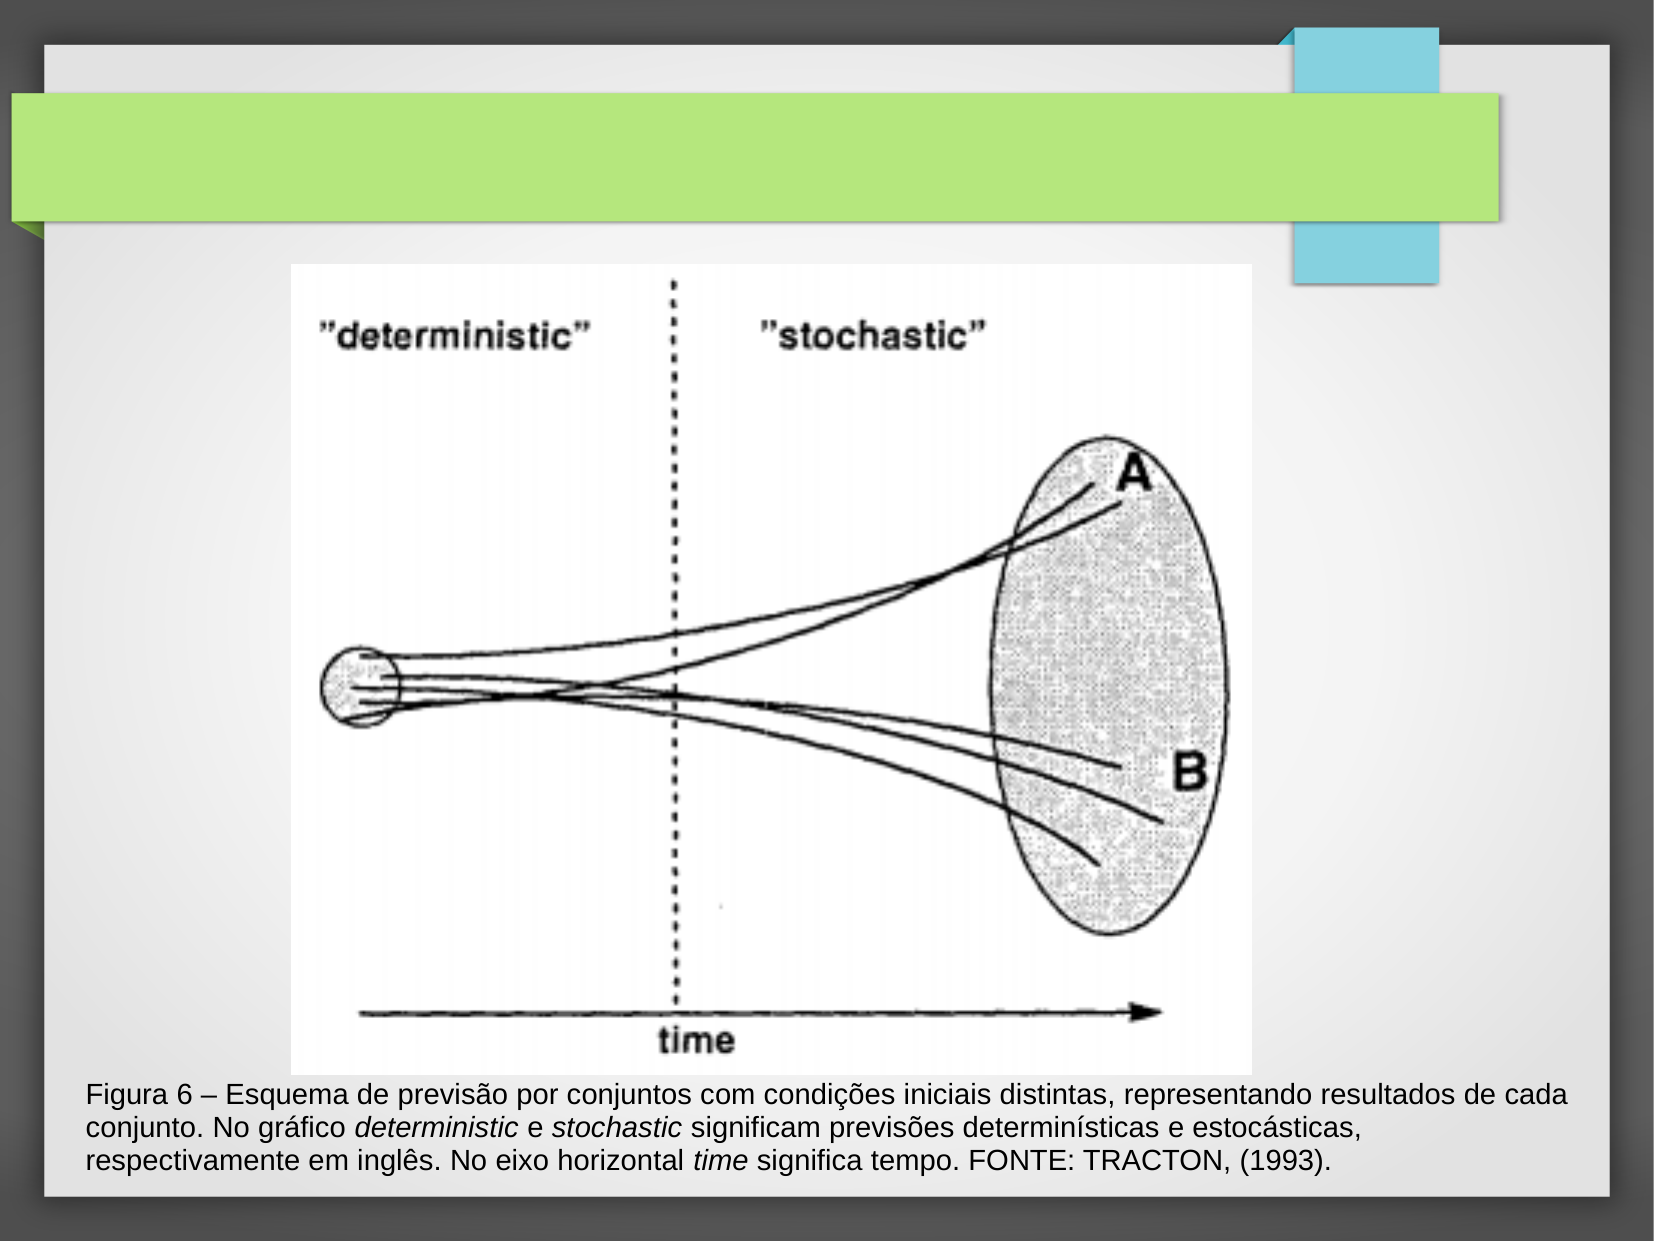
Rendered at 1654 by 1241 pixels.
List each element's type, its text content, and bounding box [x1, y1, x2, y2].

text_box Figura 6 – Esquema de previsão por conjuntos com condições iniciais distintas, representando resultados de cada conjunto. No gráfico deterministic e stochastic significam previsões determinísticas e estocásticas, respectivamente em inglês. No eixo horizontal time significa tempo. FONTE: TRACTON, (1993). [70, 1070, 1595, 1193]
picture [0, 0, 1654, 1241]
